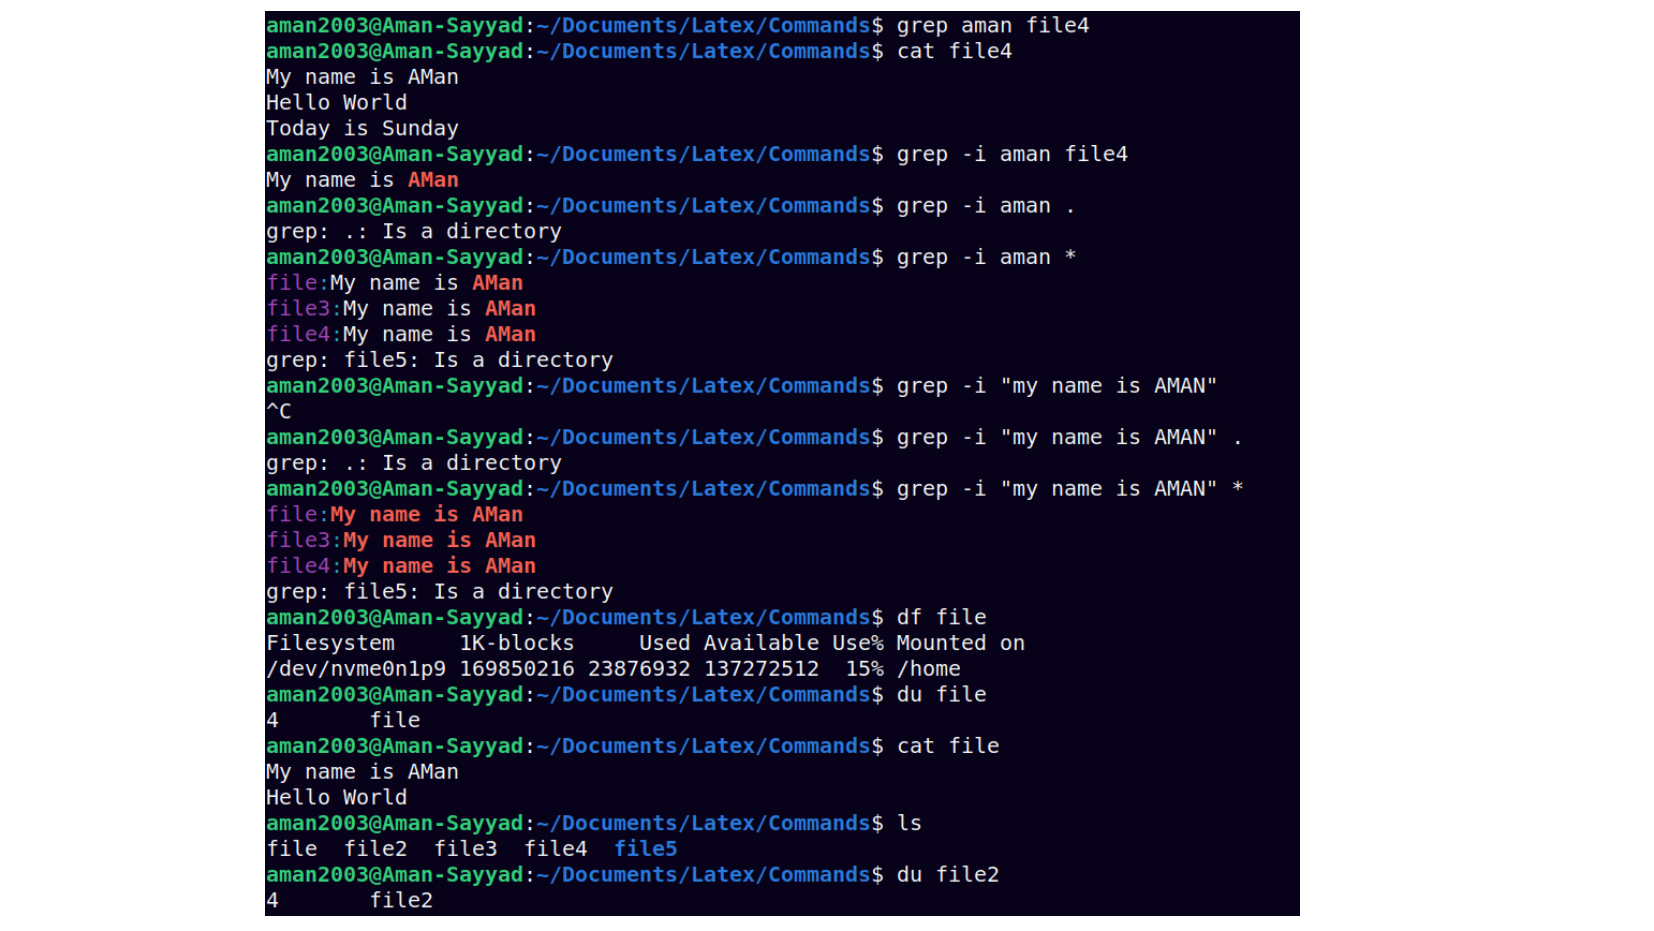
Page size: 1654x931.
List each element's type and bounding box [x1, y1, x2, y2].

picture [265, 11, 1300, 916]
